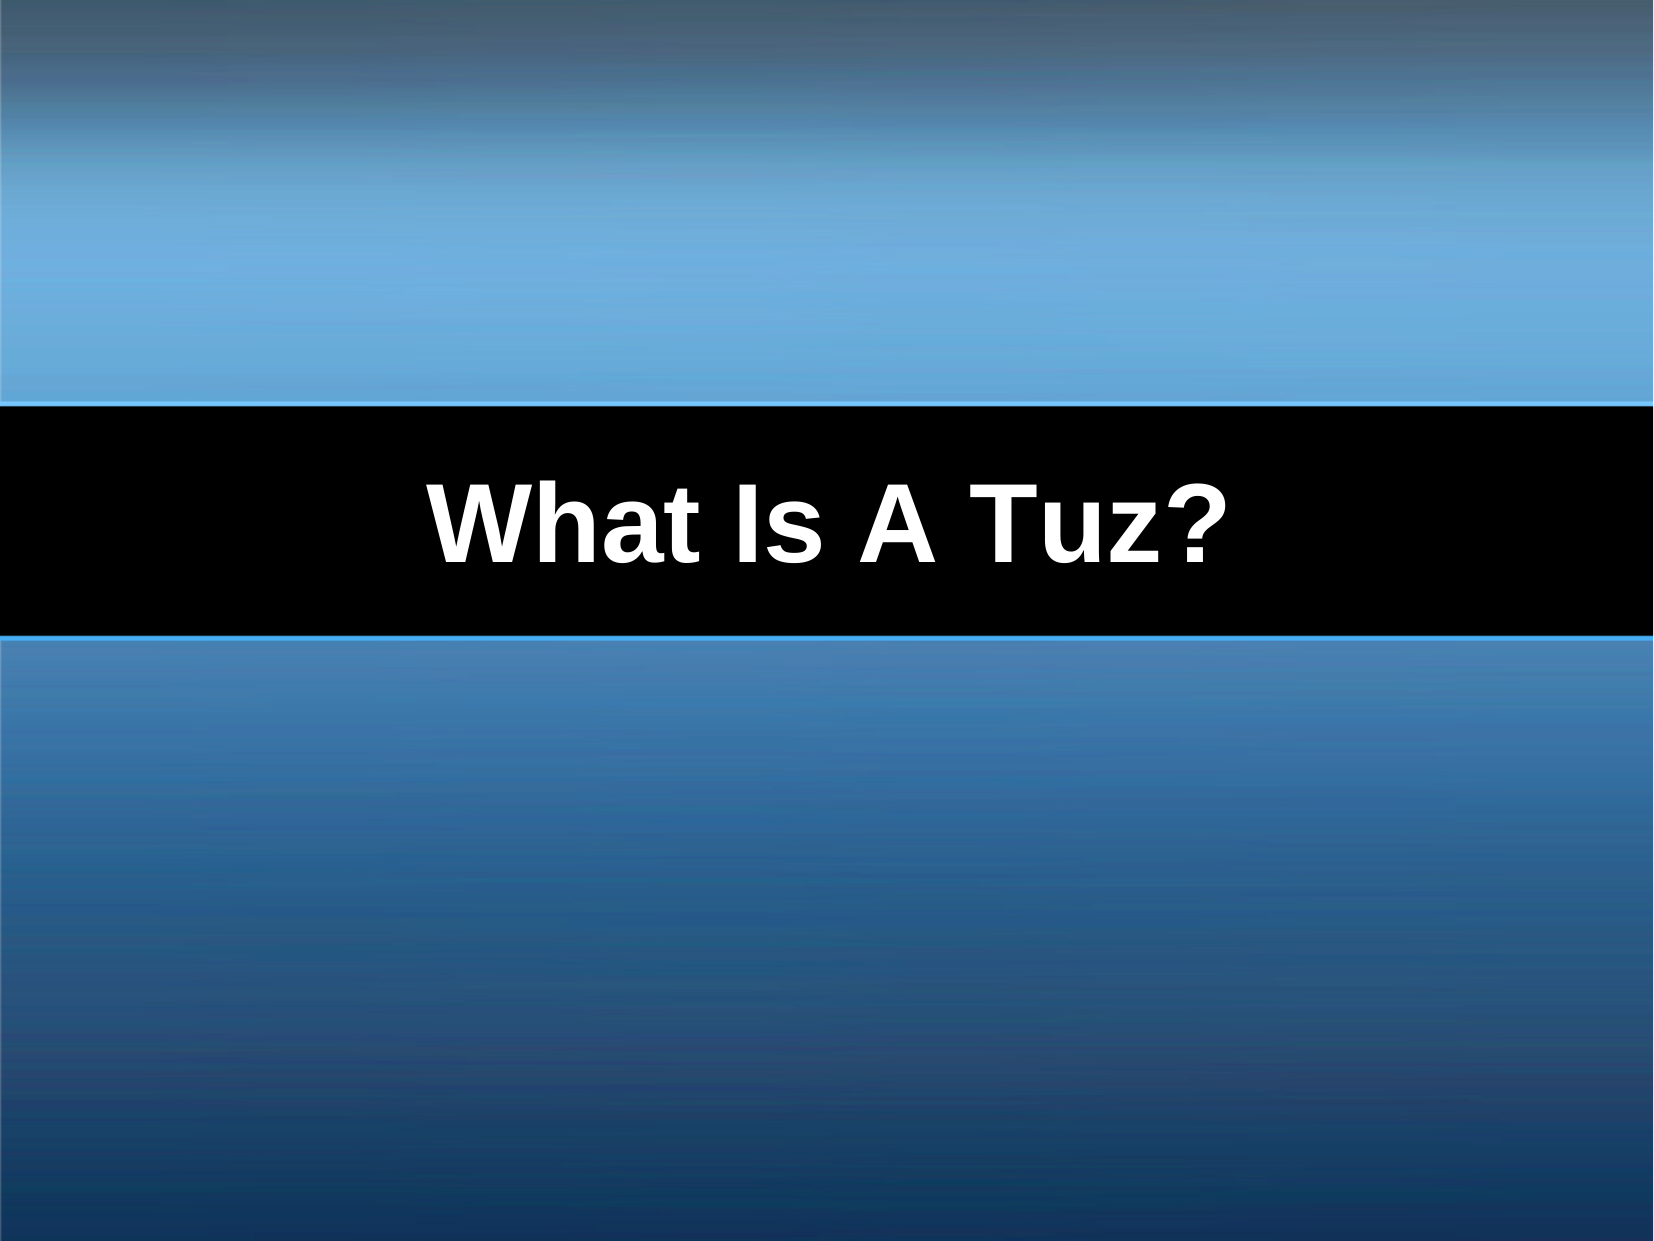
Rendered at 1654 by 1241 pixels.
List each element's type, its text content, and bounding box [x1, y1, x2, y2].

picture [0, 0, 1654, 1241]
title What Is A Tuz? [123, 419, 1536, 627]
